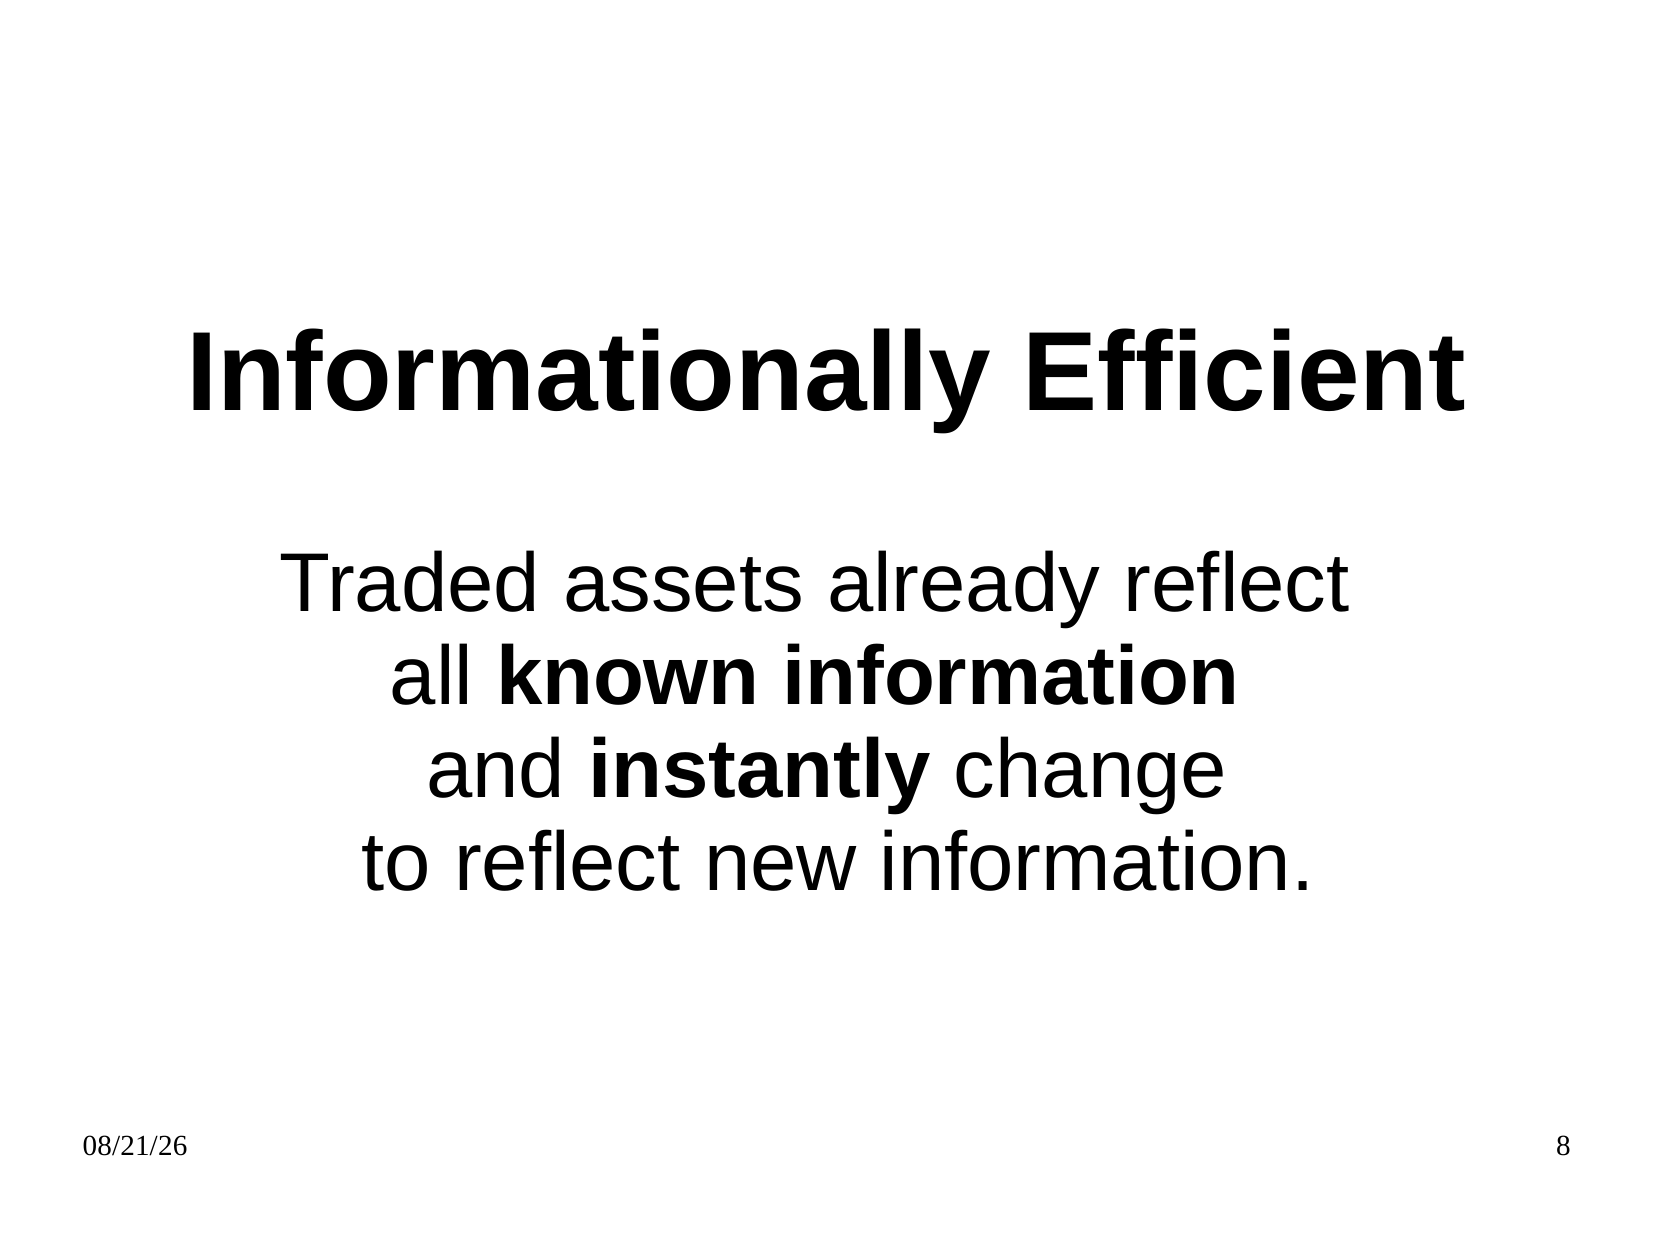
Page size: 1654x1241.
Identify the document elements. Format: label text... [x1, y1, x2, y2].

subtitle Traded assets already reflect all known information and instantly change to reflect new information. [82, 536, 1571, 909]
title Informationally Efficient [82, 267, 1571, 476]
